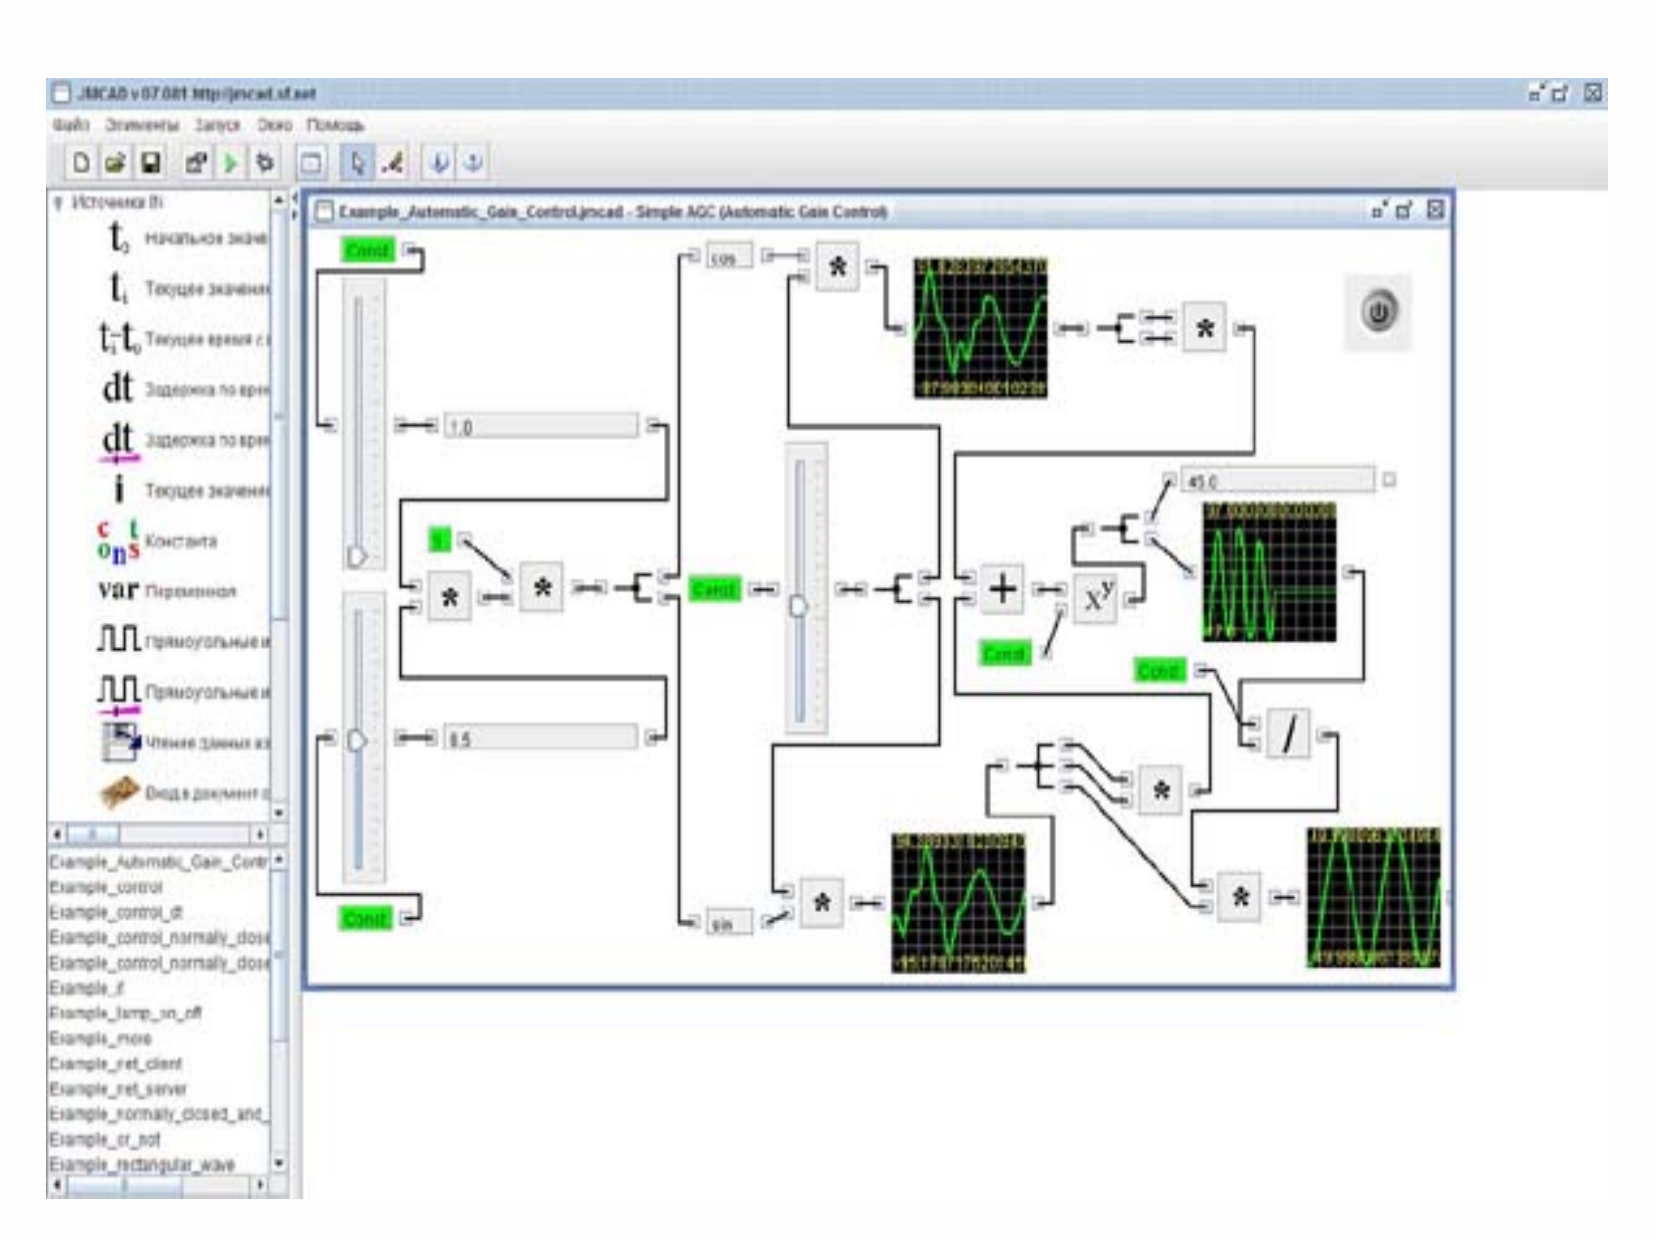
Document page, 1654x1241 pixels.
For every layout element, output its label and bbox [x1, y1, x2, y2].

picture [46, 78, 1608, 1199]
